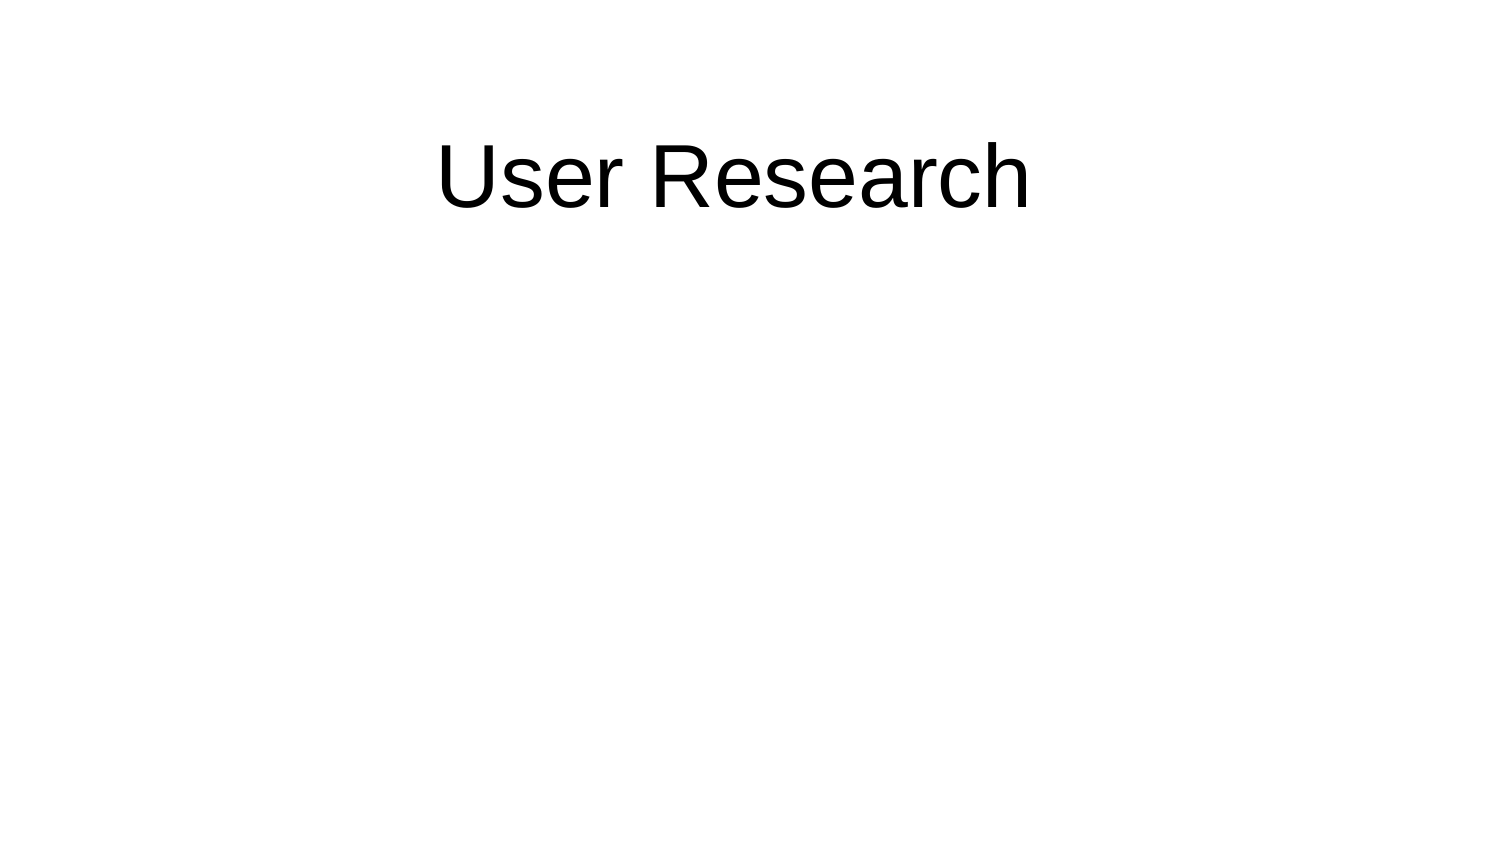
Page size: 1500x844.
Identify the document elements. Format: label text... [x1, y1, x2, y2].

title User Research [420, 103, 1428, 357]
